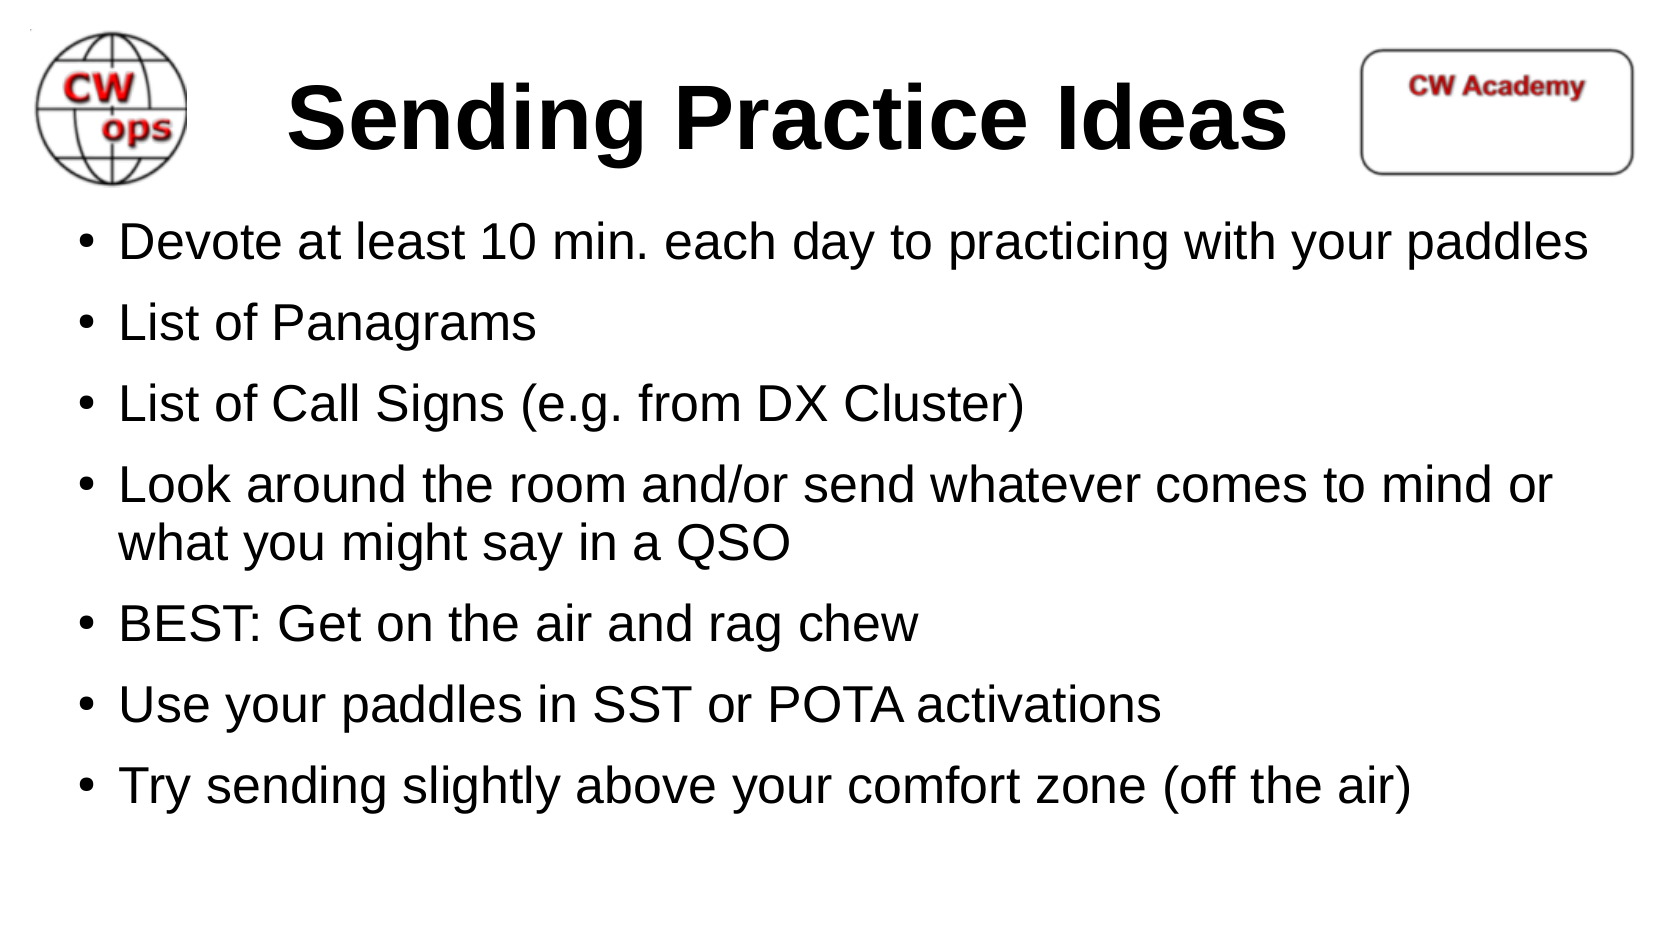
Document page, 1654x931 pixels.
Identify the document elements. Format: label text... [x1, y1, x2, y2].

picture [1350, 37, 1640, 186]
title Sending Practice Ideas [45, 39, 1534, 196]
picture [30, 29, 187, 180]
list Devote at least 10 min. each day to practicing with your paddles List of Panagrams List of Call Signs (e.g. from DX Cluster) Look around the room and/or send whatever comes to mind or what you might say in a QSO BEST: Get on the air and rag chew Use your paddles in SST or POTA activations Try sending slightly above your comfort zone (off the air) [63, 212, 1597, 879]
